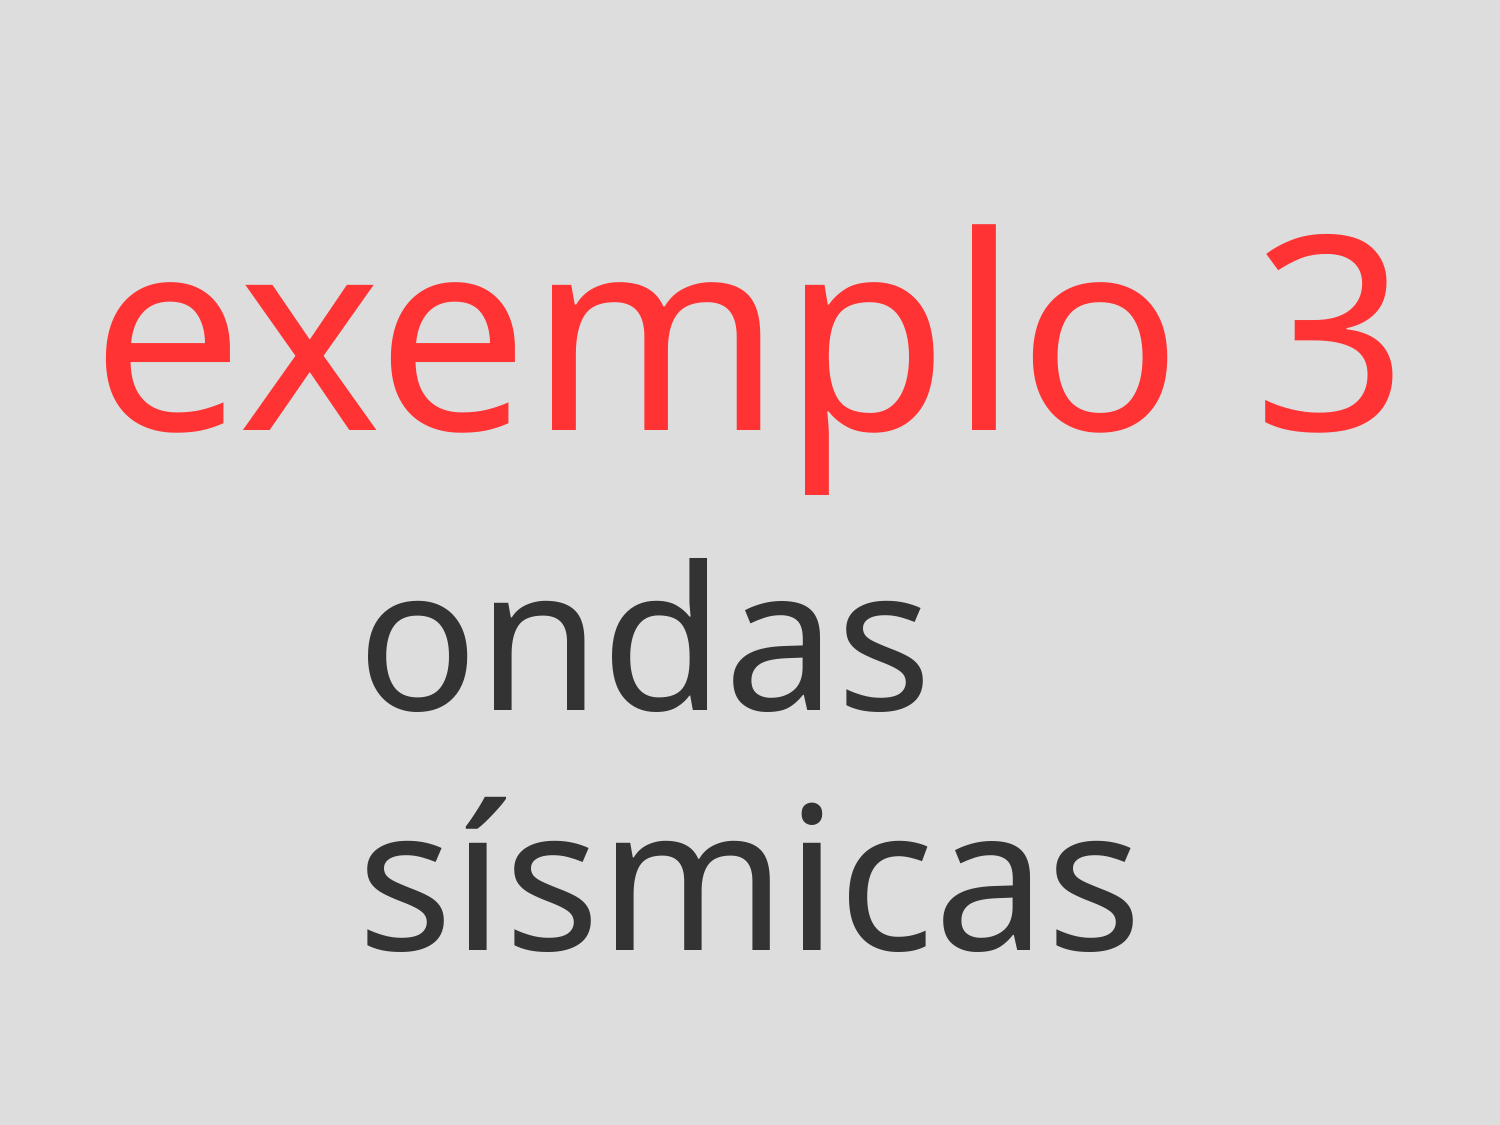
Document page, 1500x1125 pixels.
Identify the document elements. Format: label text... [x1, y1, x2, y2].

title ondas sísmicas [75, 493, 1425, 1008]
title exemplo 3 [75, 146, 1425, 405]
